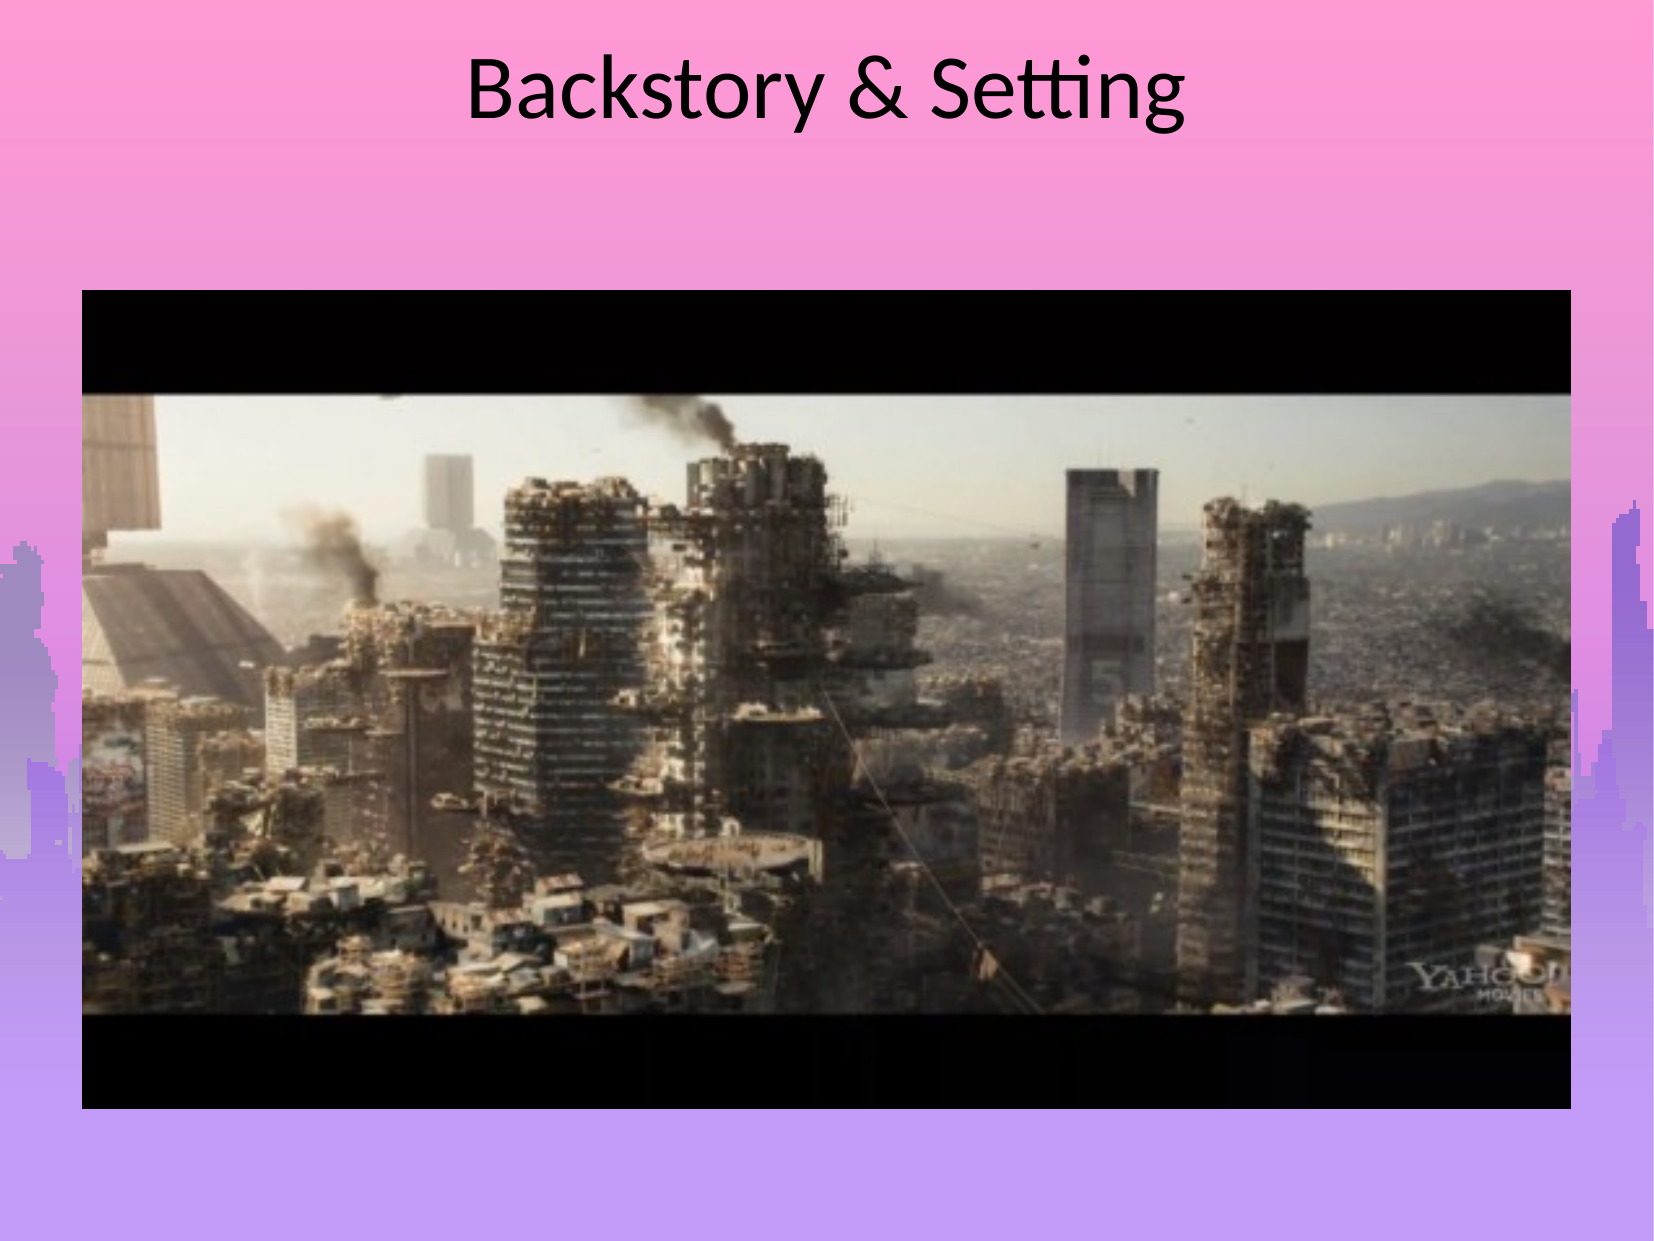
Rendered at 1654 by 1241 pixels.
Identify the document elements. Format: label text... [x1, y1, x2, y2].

picture [0, 0, 1654, 1241]
title Backstory & Setting [82, 49, 1571, 257]
